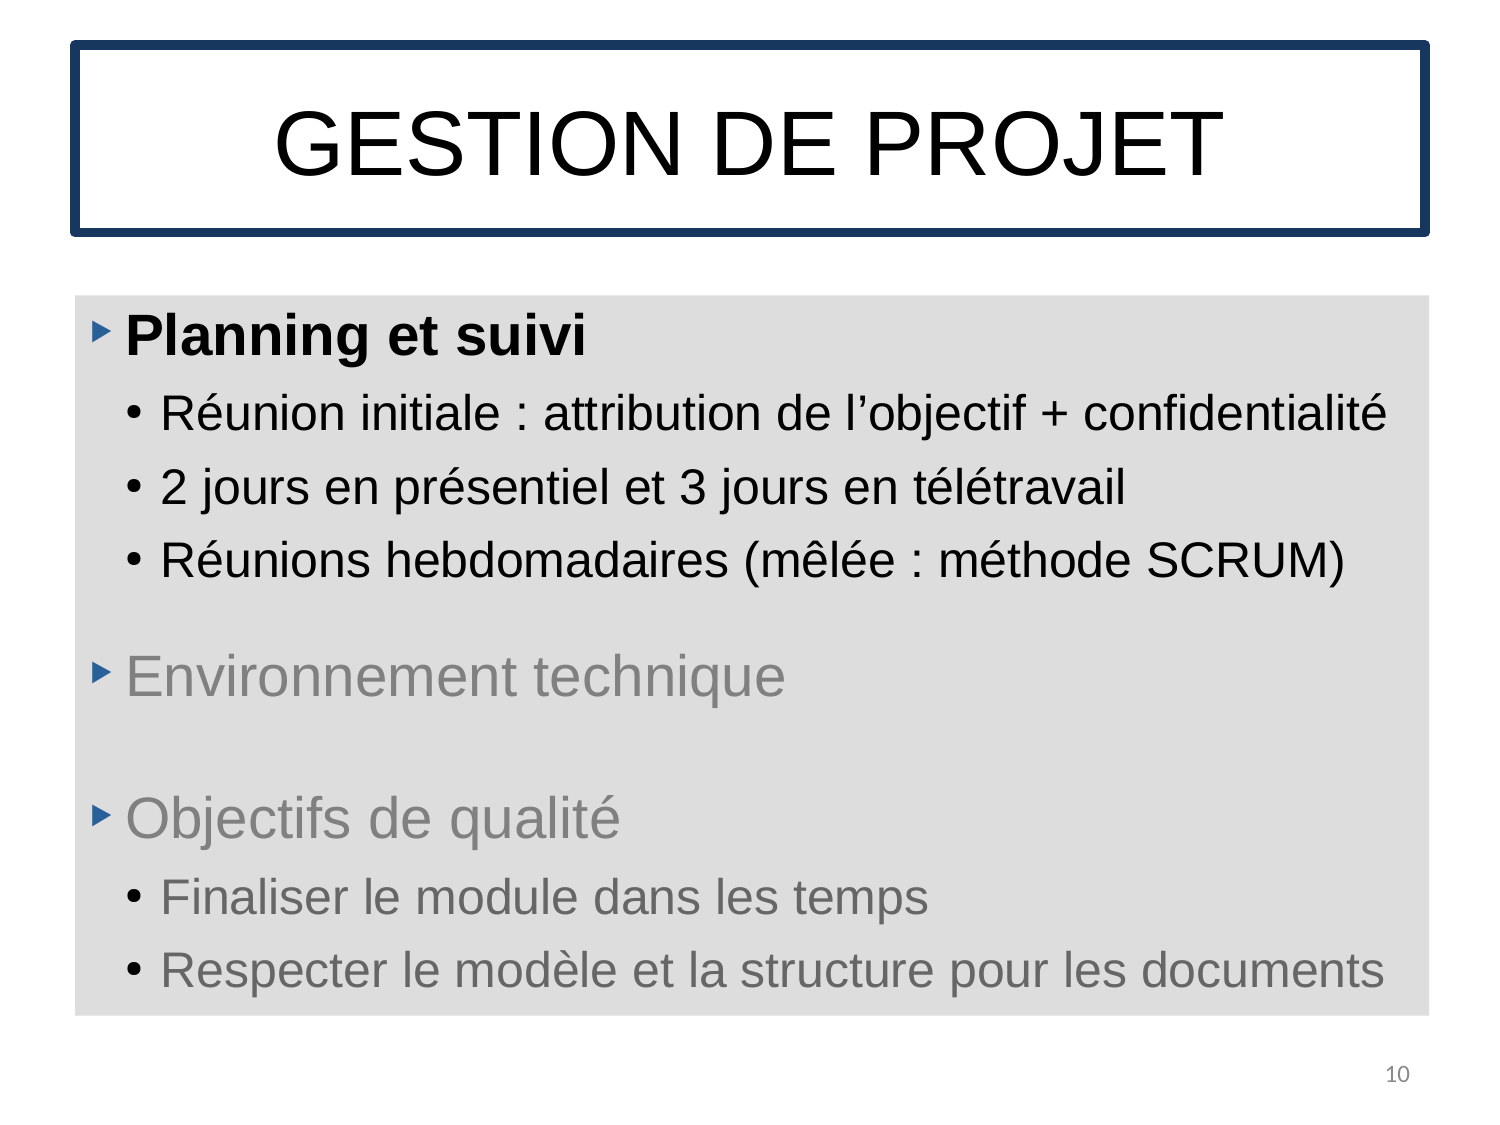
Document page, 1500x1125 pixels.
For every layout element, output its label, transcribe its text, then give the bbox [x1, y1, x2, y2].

text_box Planning et suivi Réunion initiale : attribution de l’objectif + confidentialité 2 jours en présentiel et 3 jours en télétravail Réunions hebdomadaires (mêlée : méthode SCRUM) Environnement technique Objectifs de qualité Finaliser le module dans les temps Respecter le modèle et la structure pour les documents [75, 295, 1430, 1016]
title GESTION DE PROJET [75, 45, 1425, 233]
